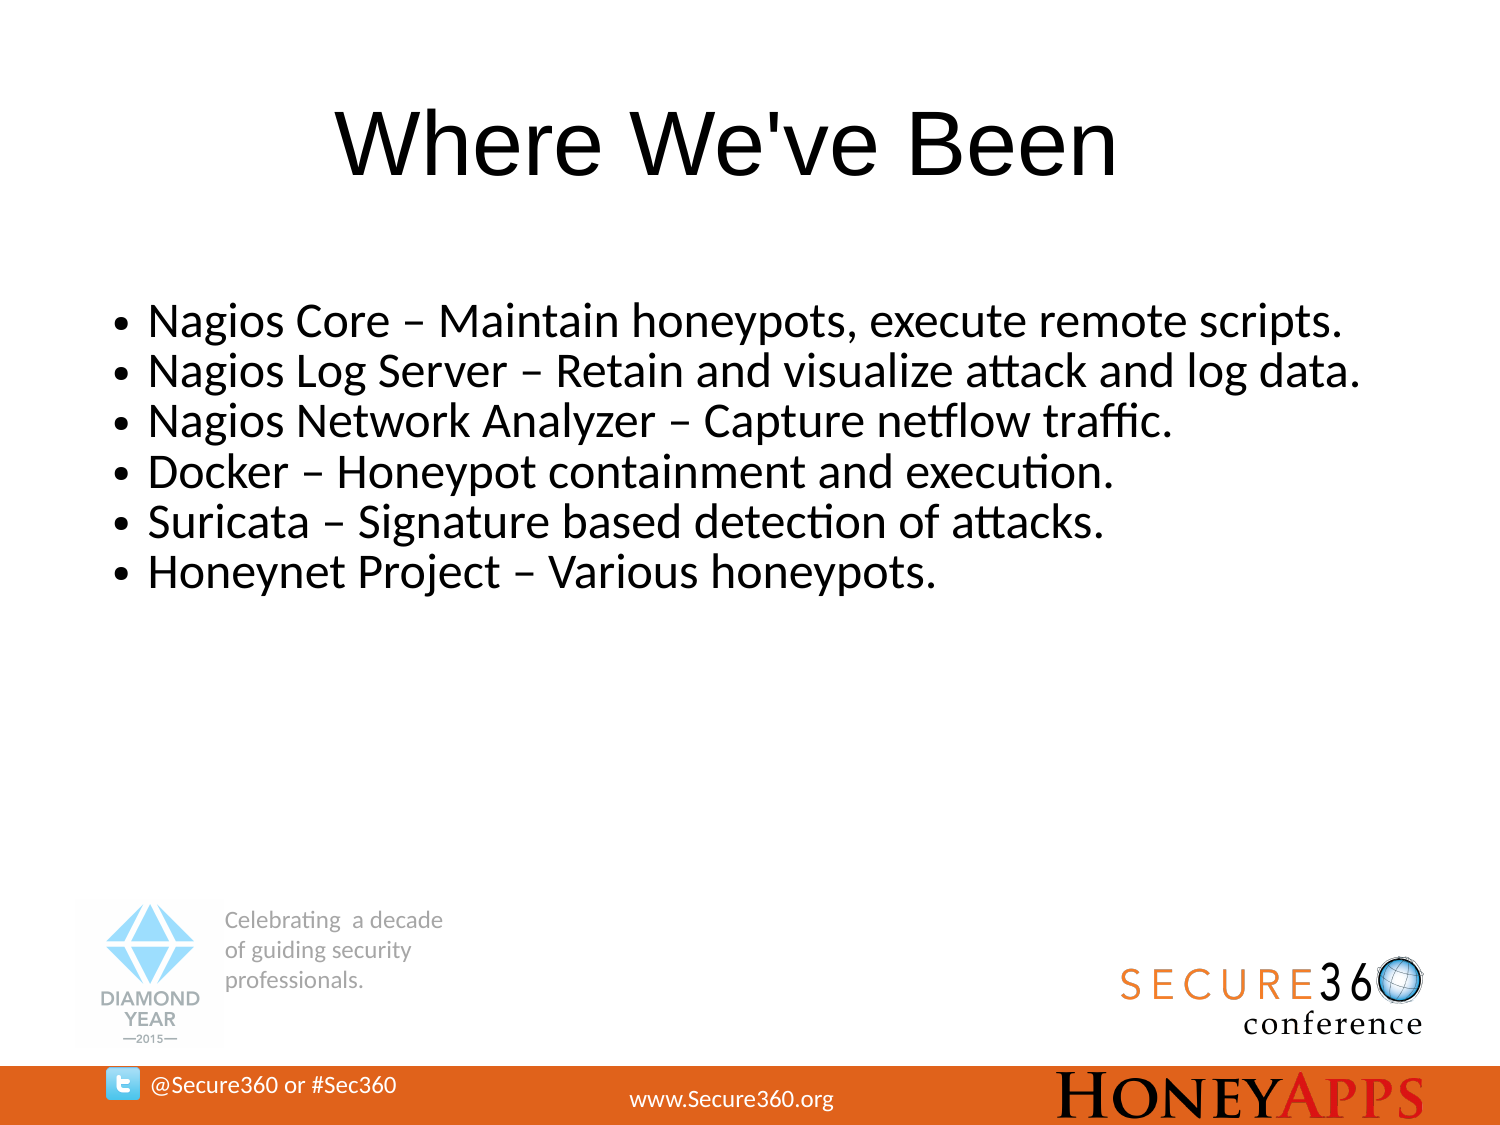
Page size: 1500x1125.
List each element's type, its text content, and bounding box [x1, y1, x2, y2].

picture [106, 1067, 140, 1100]
picture [1004, 956, 1486, 1125]
title Where We've Been [90, 90, 1366, 198]
picture [75, 899, 224, 1048]
text_box Nagios Core – Maintain honeypots, execute remote scripts. Nagios Log Server – Retain and visualize attack and log data. Nagios Network Analyzer – Capture netflow traffic. Docker – Honeypot containment and execution. Suricata – Signature based detection of attacks. Honeynet Project – Various honeypots. [97, 293, 1403, 832]
